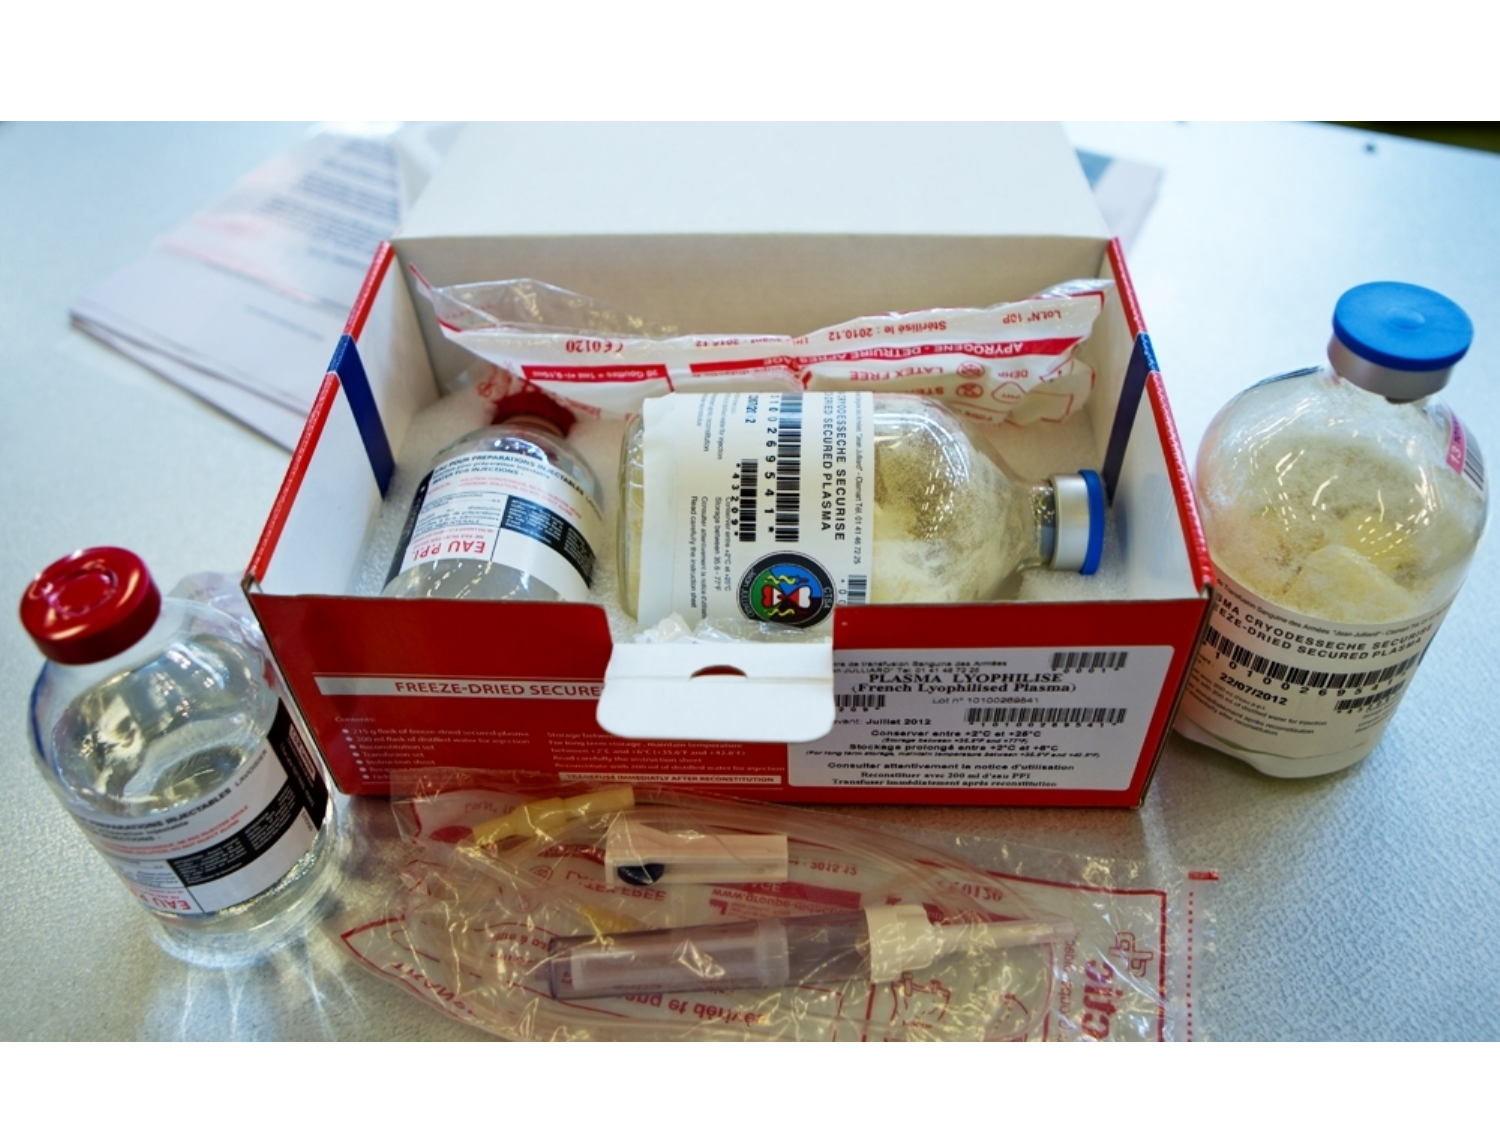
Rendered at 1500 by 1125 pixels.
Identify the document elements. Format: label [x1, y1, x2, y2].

picture [0, 121, 1500, 1042]
